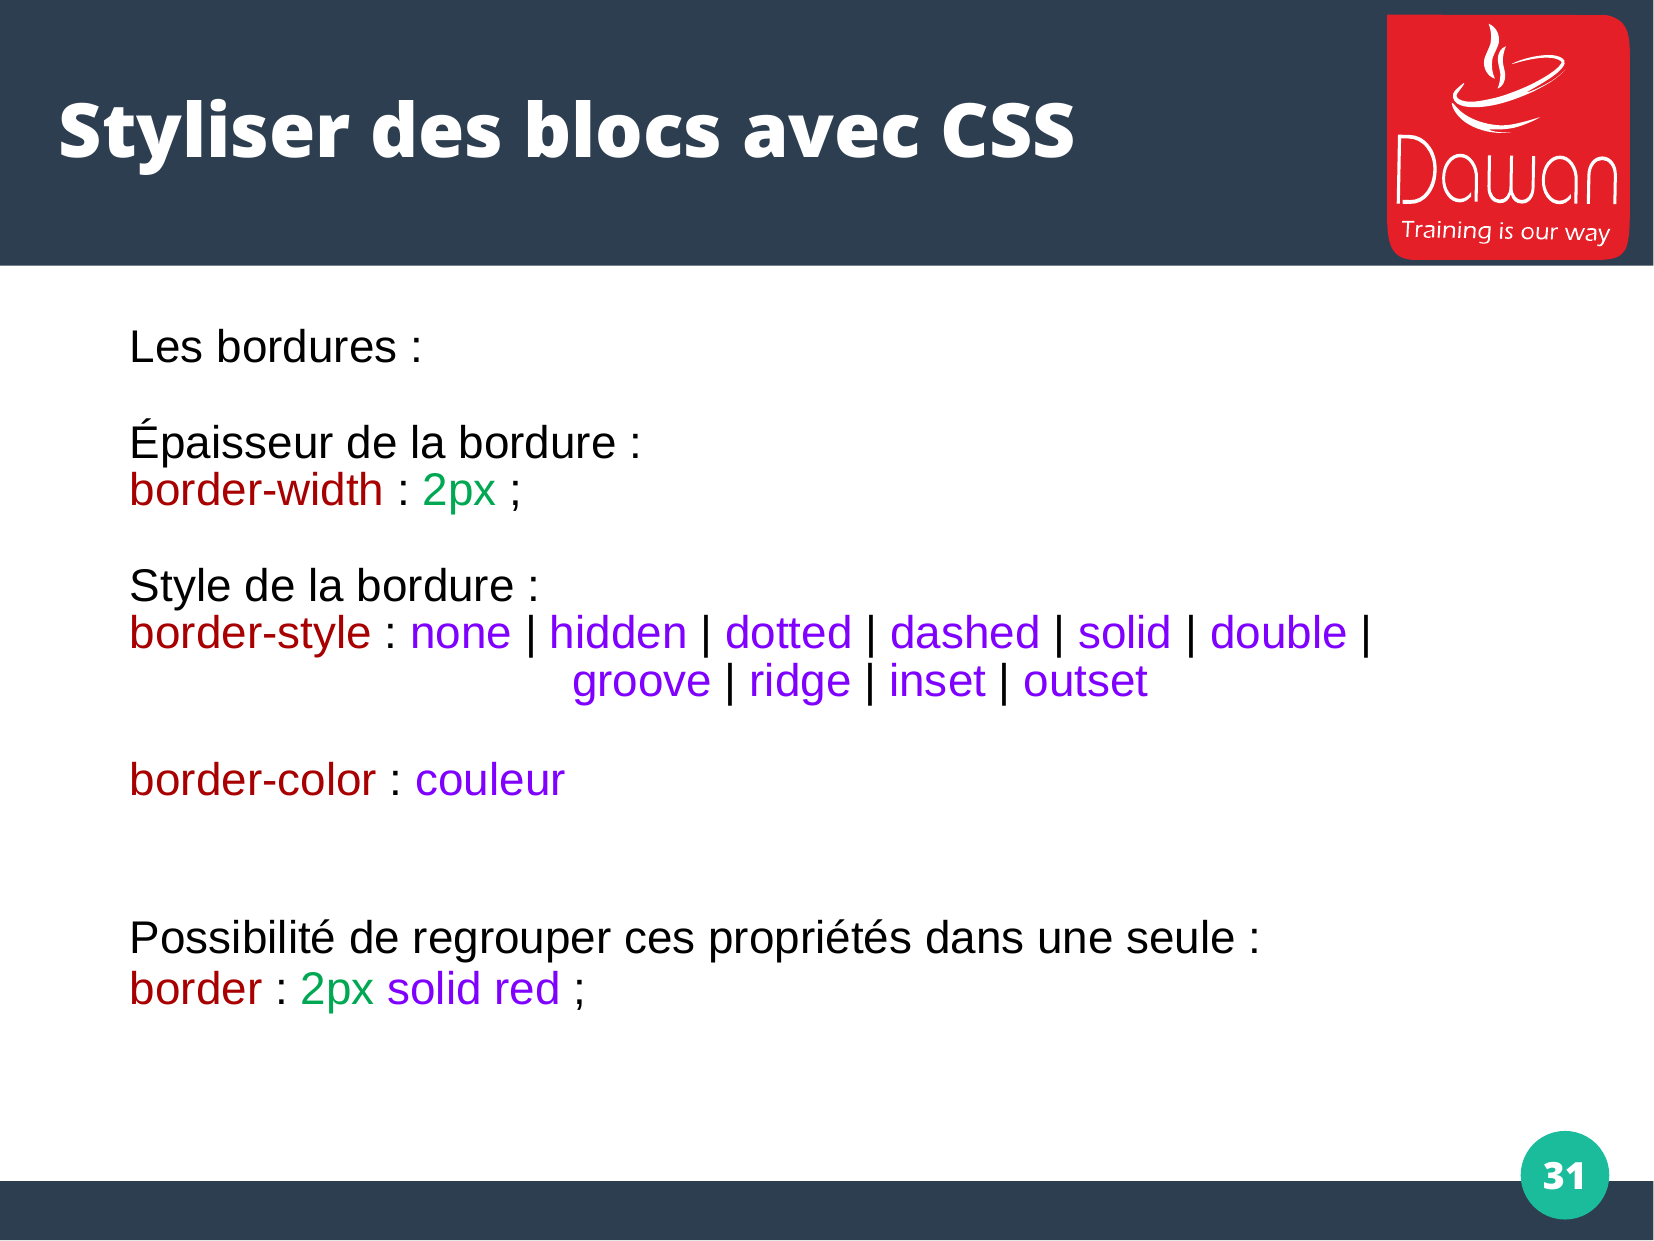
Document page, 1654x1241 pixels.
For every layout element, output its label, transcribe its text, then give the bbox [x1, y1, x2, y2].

picture [1387, 14, 1630, 260]
title Styliser des blocs avec CSS [59, 49, 1387, 207]
list Les bordures : Épaisseur de la bordure : border-width : 2px ; Style de la bordure : border-style : none | hidden | dotted | dashed | solid | double | groove | ridge | inset | outset border-color : couleur Possibilité de regrouper ces propriétés dans une seule : border : 2px solid red ; [59, 324, 1595, 1152]
